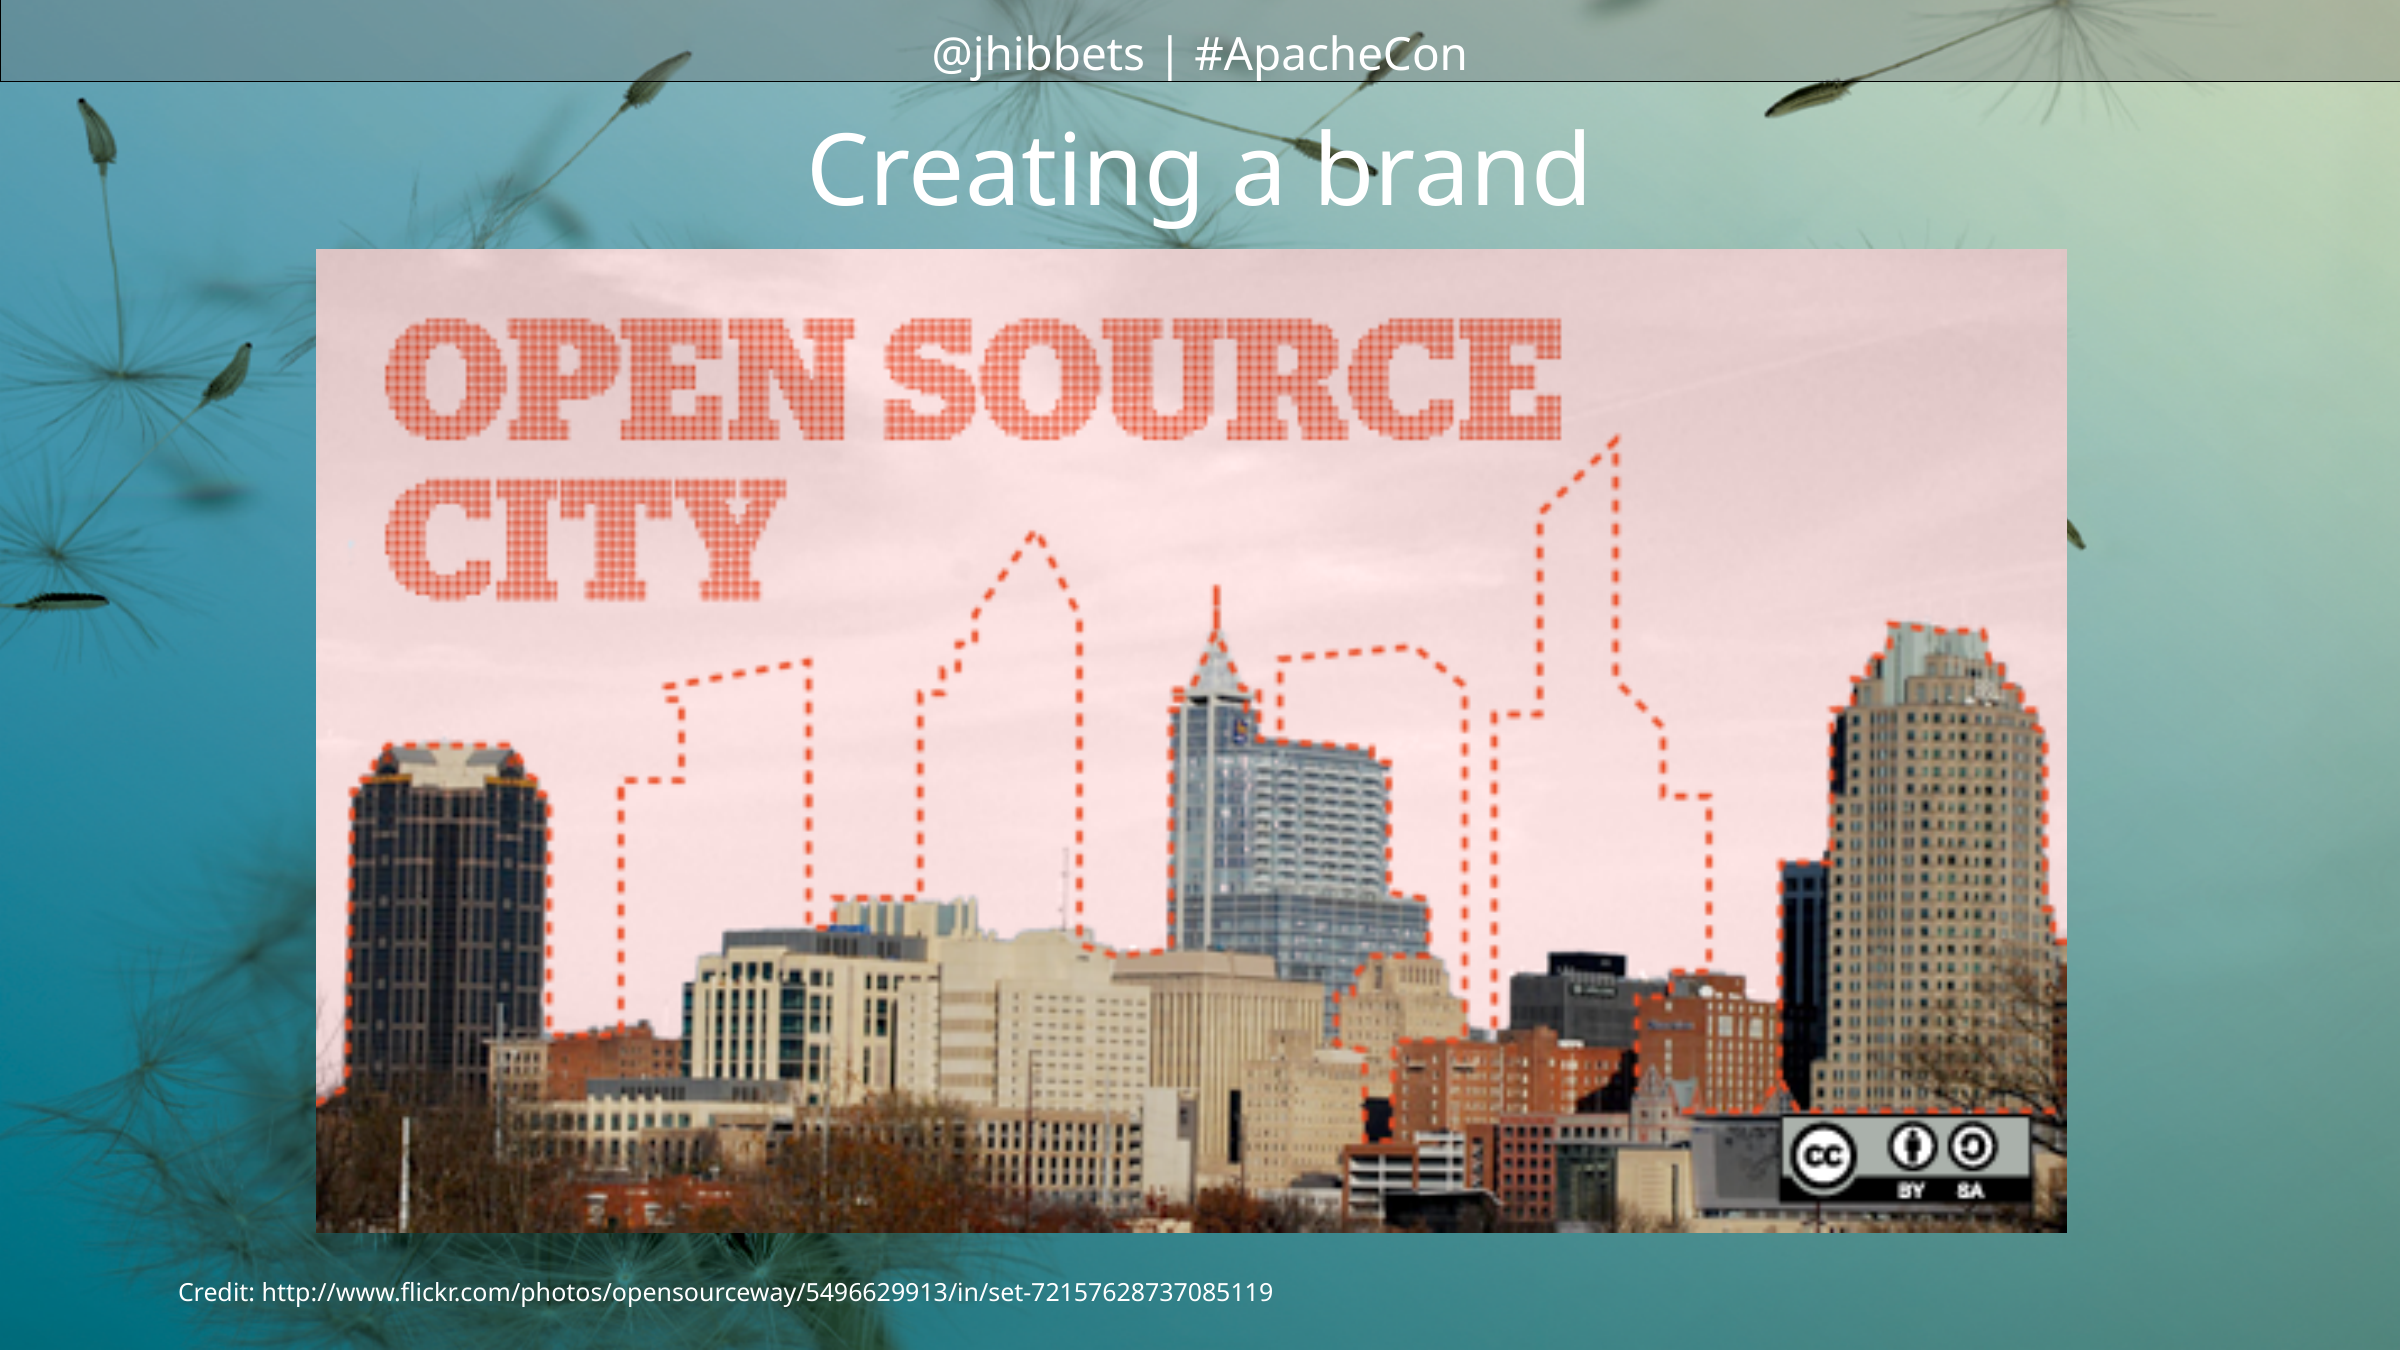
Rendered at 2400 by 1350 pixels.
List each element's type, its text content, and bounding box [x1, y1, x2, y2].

picture [0, 82, 2400, 1350]
text_box Credit: http://www.flickr.com/photos/opensourceway/5496629913/in/set-72157628737085119 [163, 1267, 1785, 1314]
title Creating a brand [120, 53, 2281, 280]
